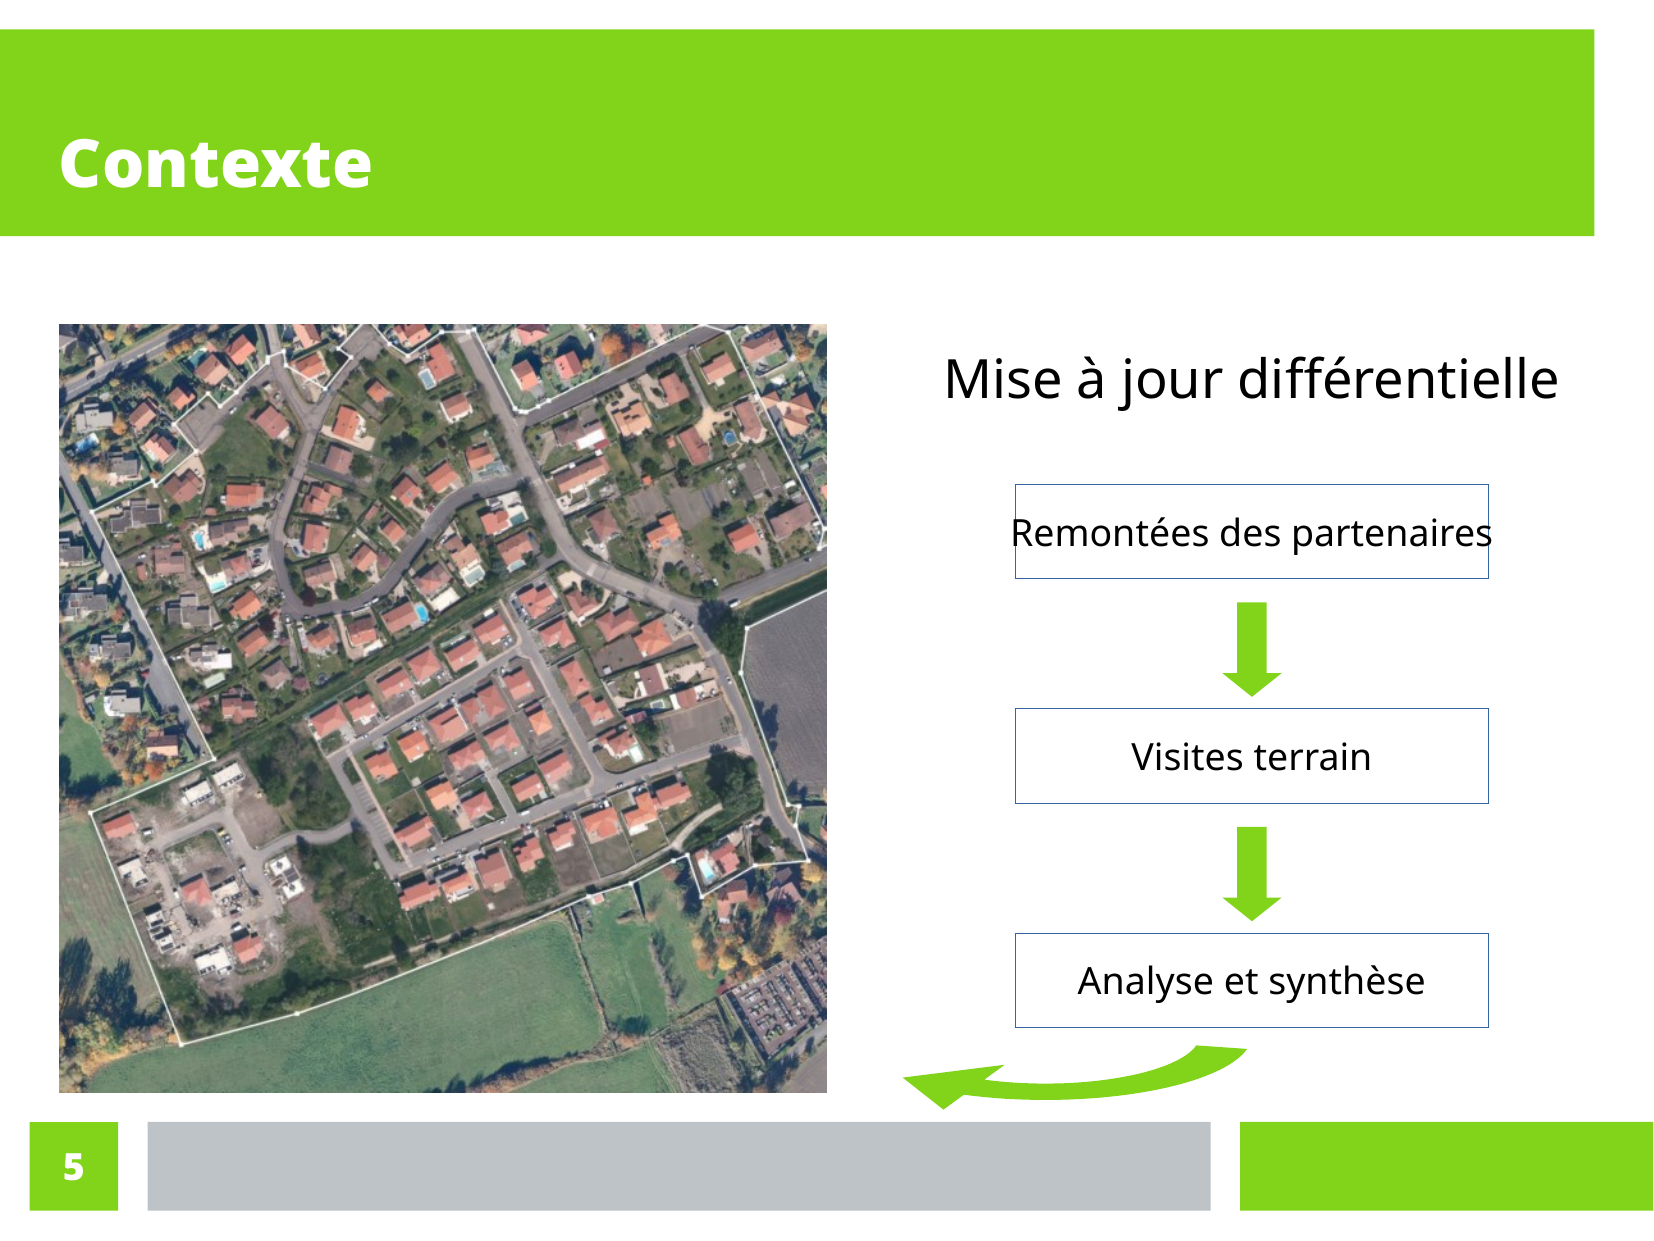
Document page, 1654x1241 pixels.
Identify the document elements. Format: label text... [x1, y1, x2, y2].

text_box Analyse et synthèse [1015, 933, 1489, 1028]
picture [59, 324, 827, 1093]
text_box [1222, 826, 1282, 922]
text_box [902, 1045, 1248, 1110]
text_box Visites terrain [1015, 708, 1489, 804]
text_box Mise à jour différentielle [933, 330, 1571, 426]
text_box Remontées des partenaires [1015, 484, 1489, 579]
text_box [1222, 602, 1282, 697]
title Contexte [59, 59, 1595, 207]
